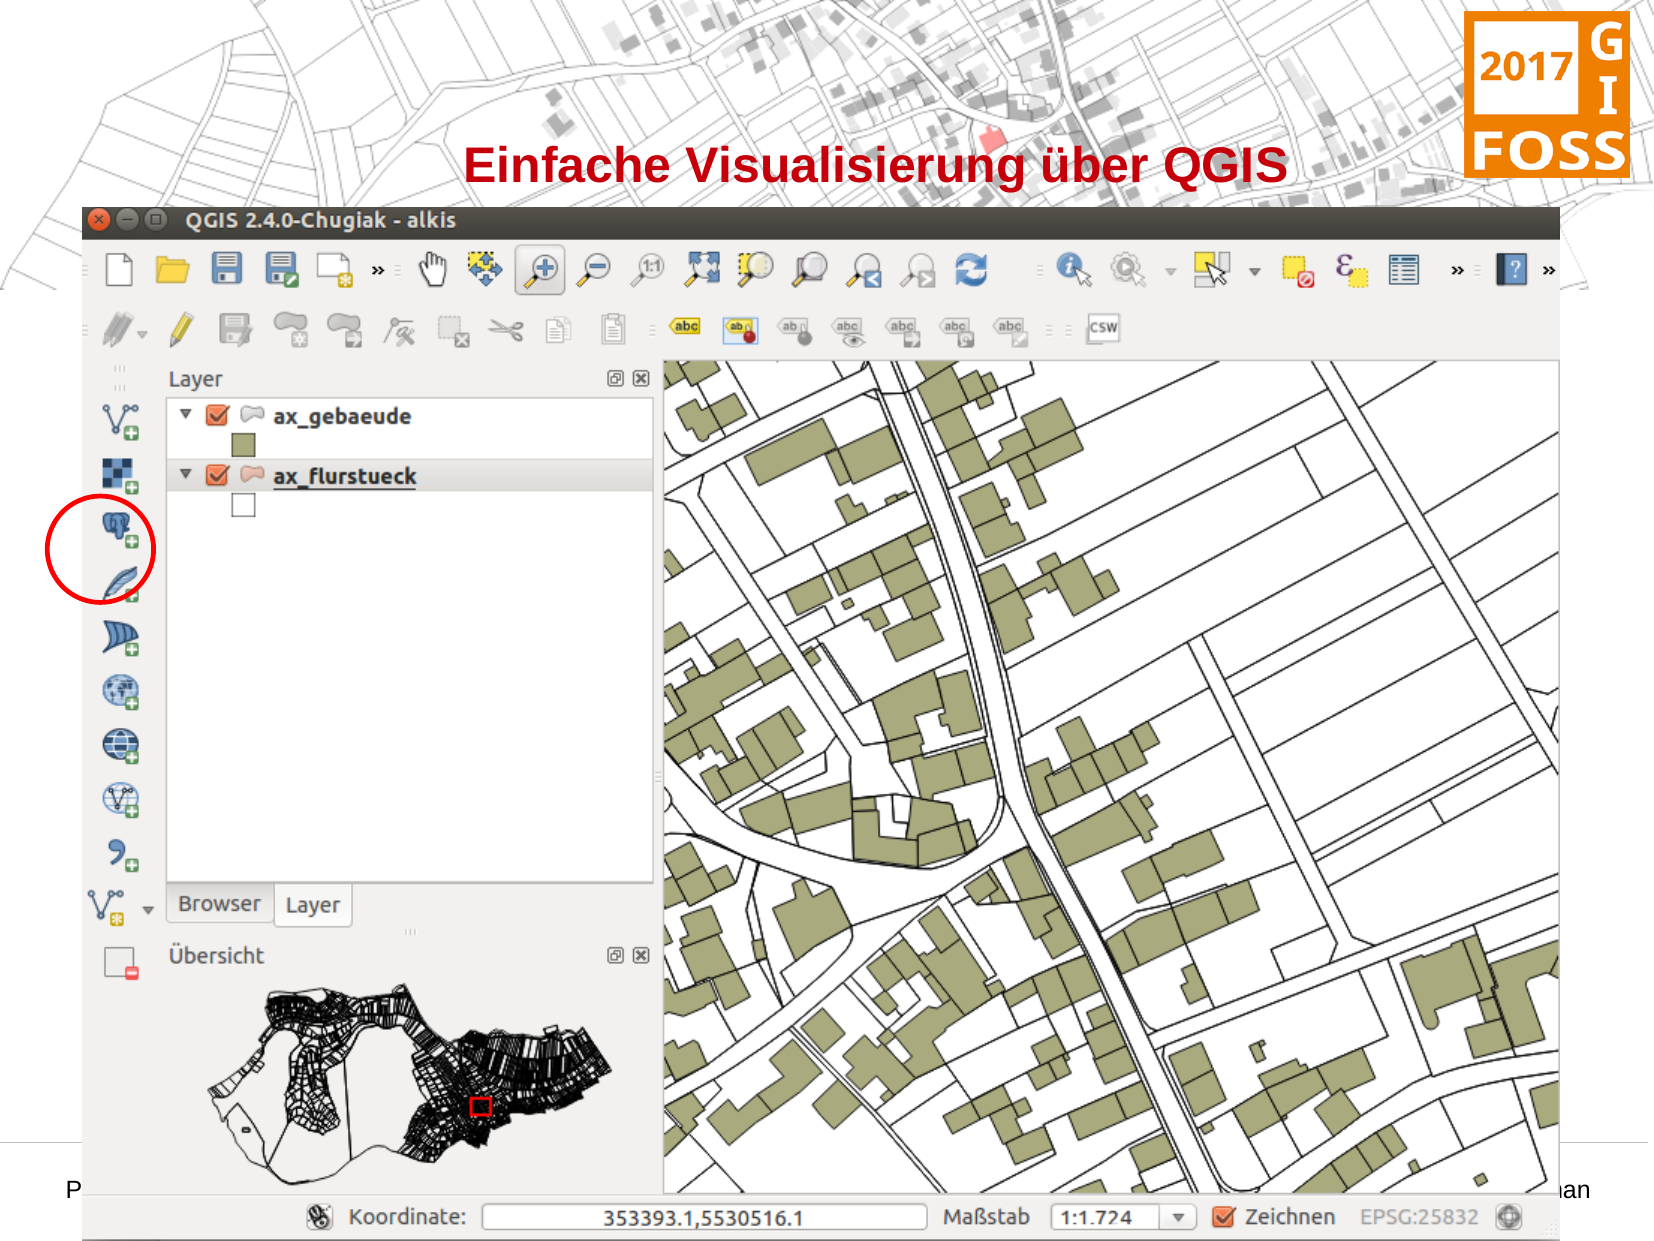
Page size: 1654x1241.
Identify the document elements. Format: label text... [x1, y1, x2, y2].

picture [1464, 11, 1630, 129]
picture [82, 499, 151, 600]
text_box Einfache Visualisierung über QGIS [448, 129, 1654, 957]
picture [82, 207, 1560, 1241]
